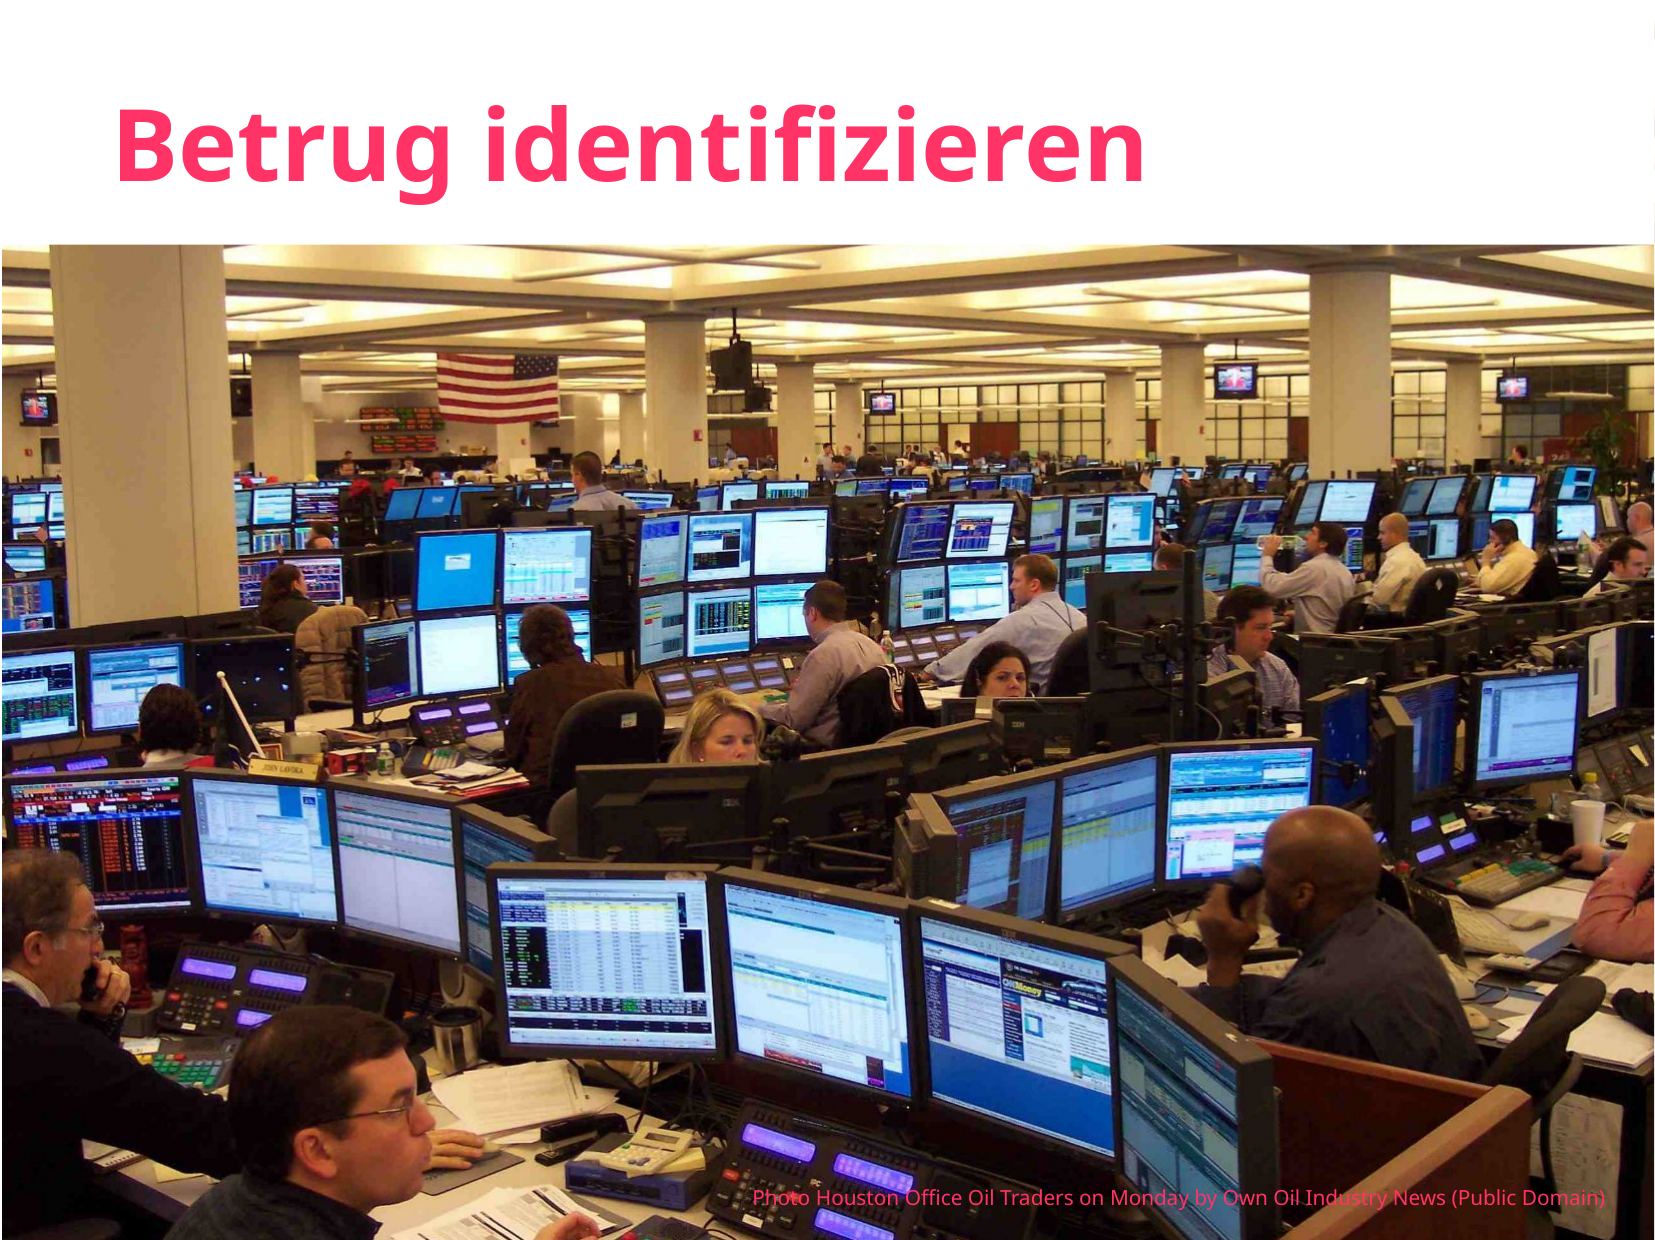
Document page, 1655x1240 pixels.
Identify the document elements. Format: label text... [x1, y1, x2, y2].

text_box [0, 0, 1655, 245]
text_box Photo Houston Office Oil Traders on Monday by Own Oil Industry News (Public Domain) [570, 1175, 1621, 1214]
picture [2, 245, 1655, 1240]
text_box Betrug identifizieren [96, 67, 1447, 195]
